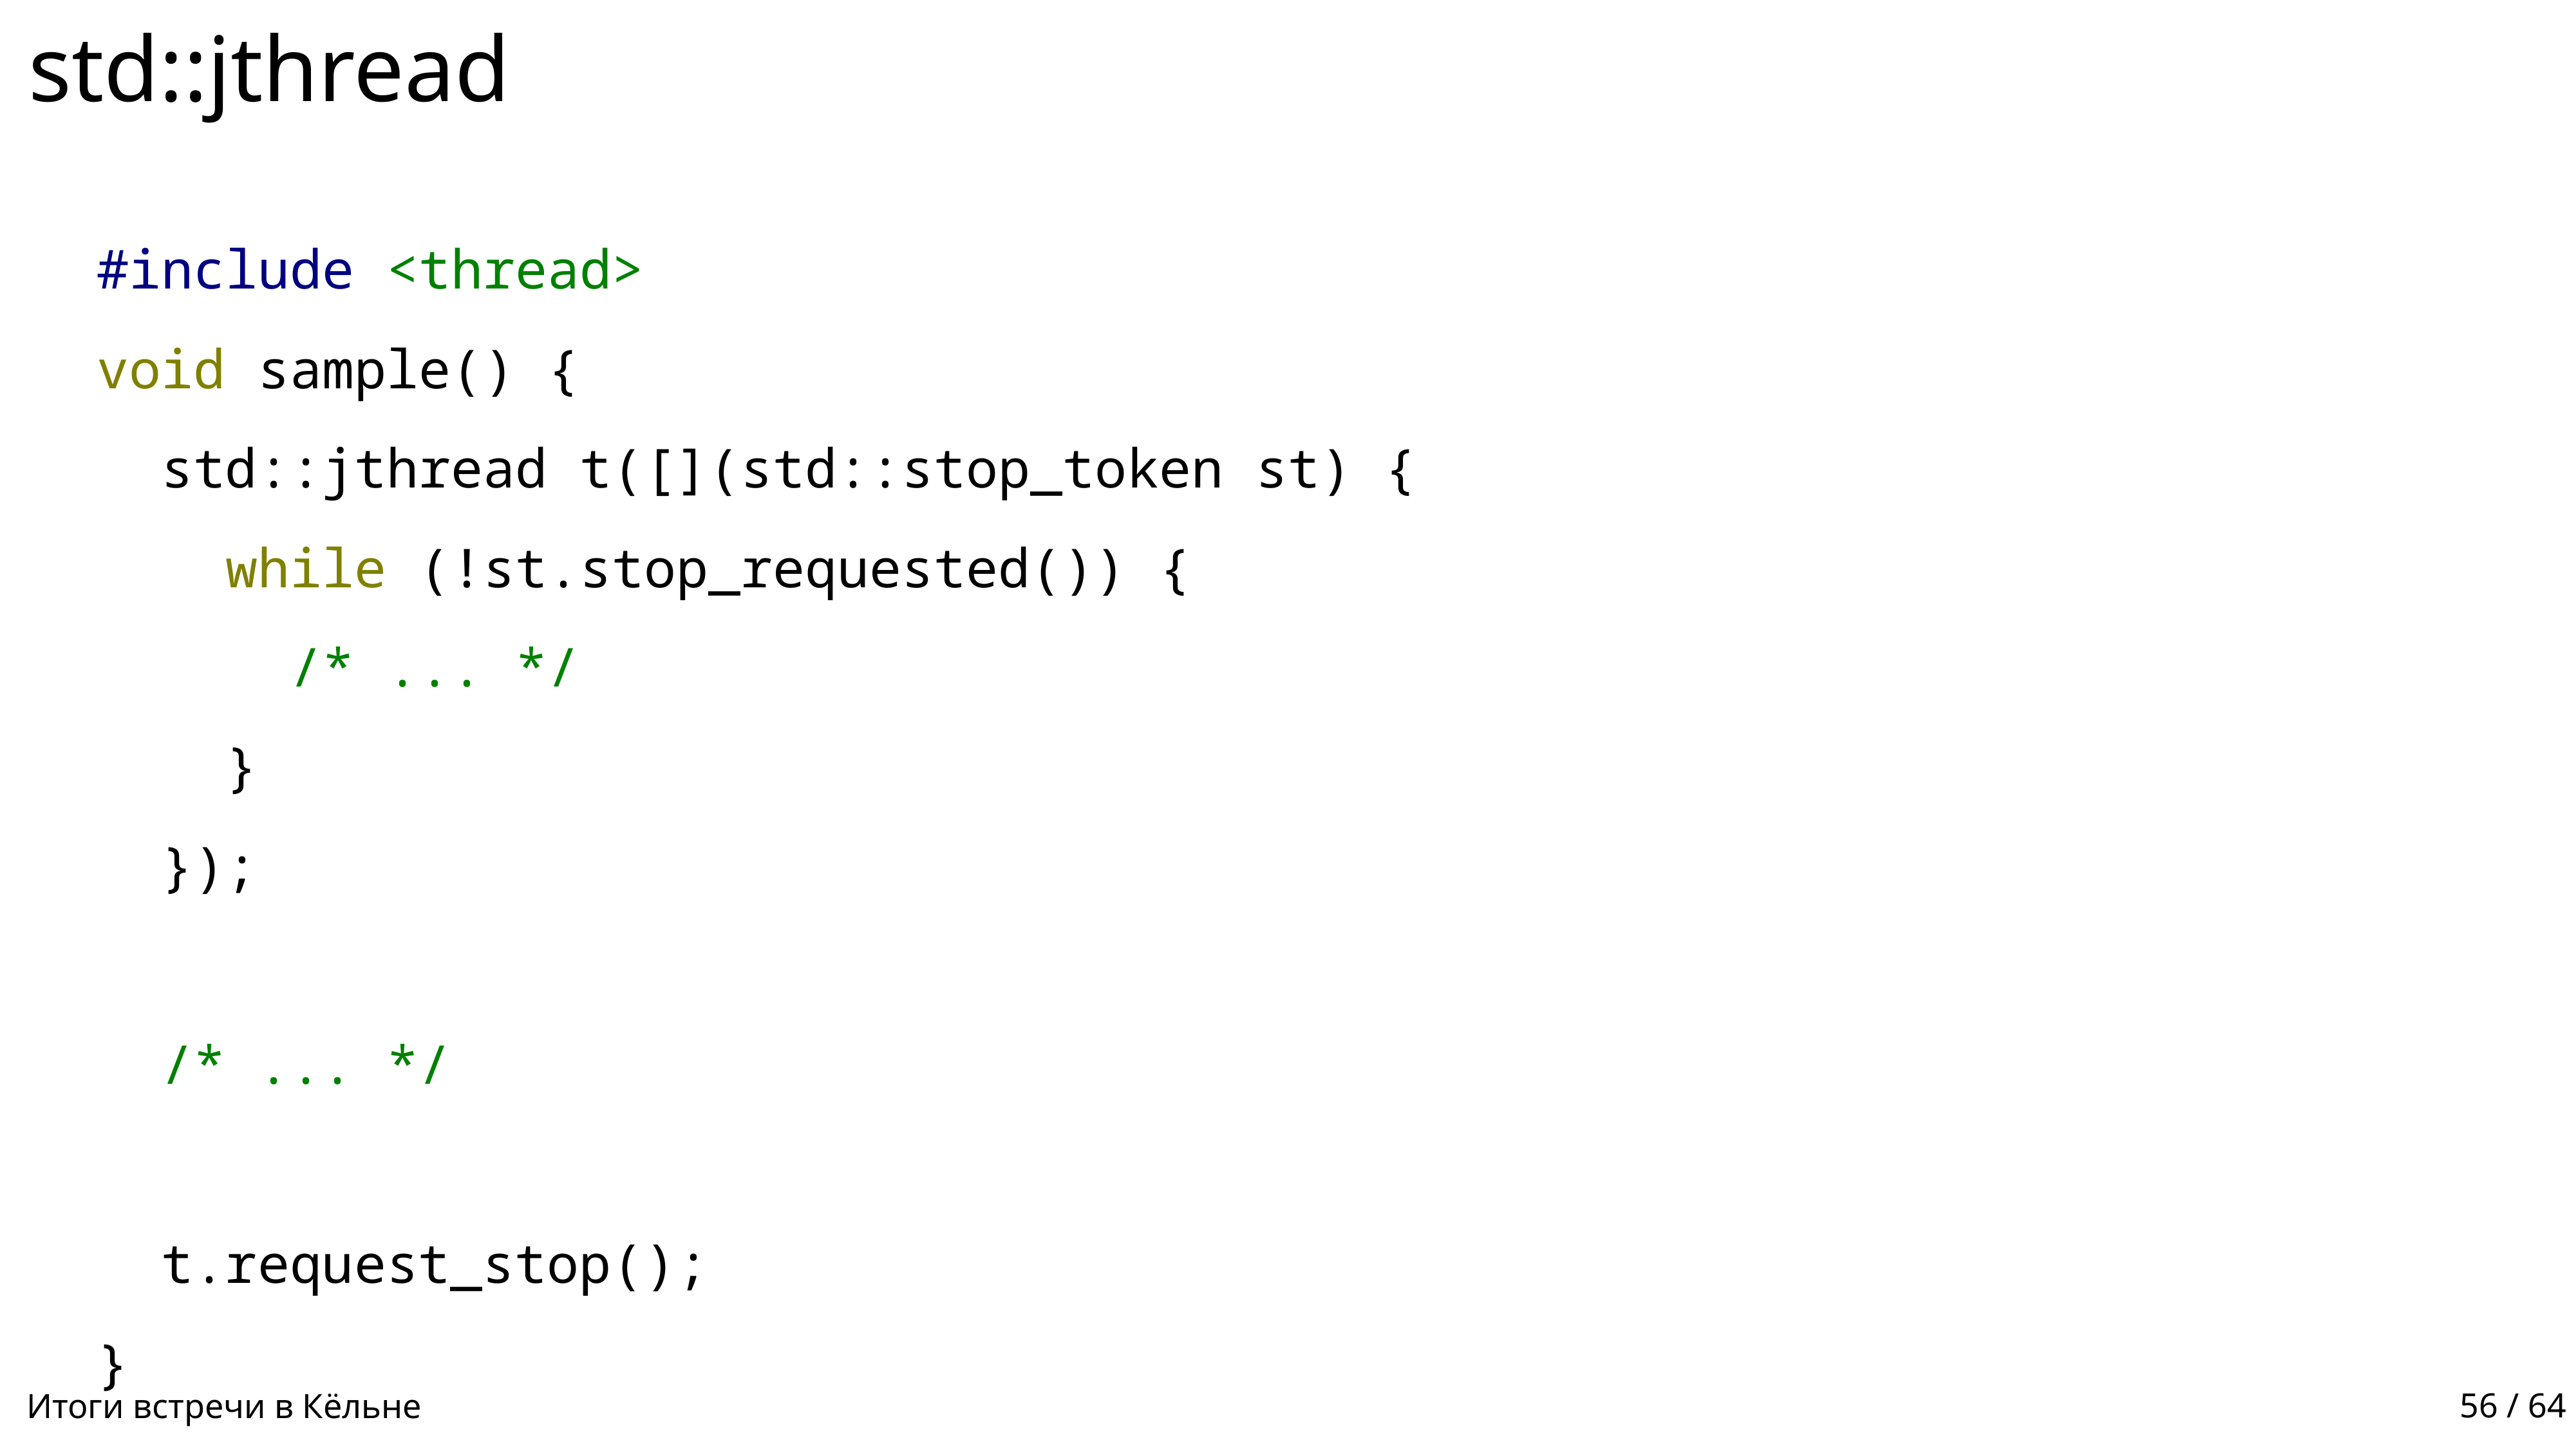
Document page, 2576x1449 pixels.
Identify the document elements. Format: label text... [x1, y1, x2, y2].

list <number> / 64 [1479, 1376, 2576, 1431]
list Итоги встречи в Кёльне [17, 1376, 1114, 1431]
list #include <thread> void sample() { std::jthread t([](std::stop_token st) { while (!st.stop_requested()) { /* ... */ } }); /* ... */ t.request_stop(); } [87, 214, 2550, 1382]
title std::jthread [19, 19, 2550, 155]
